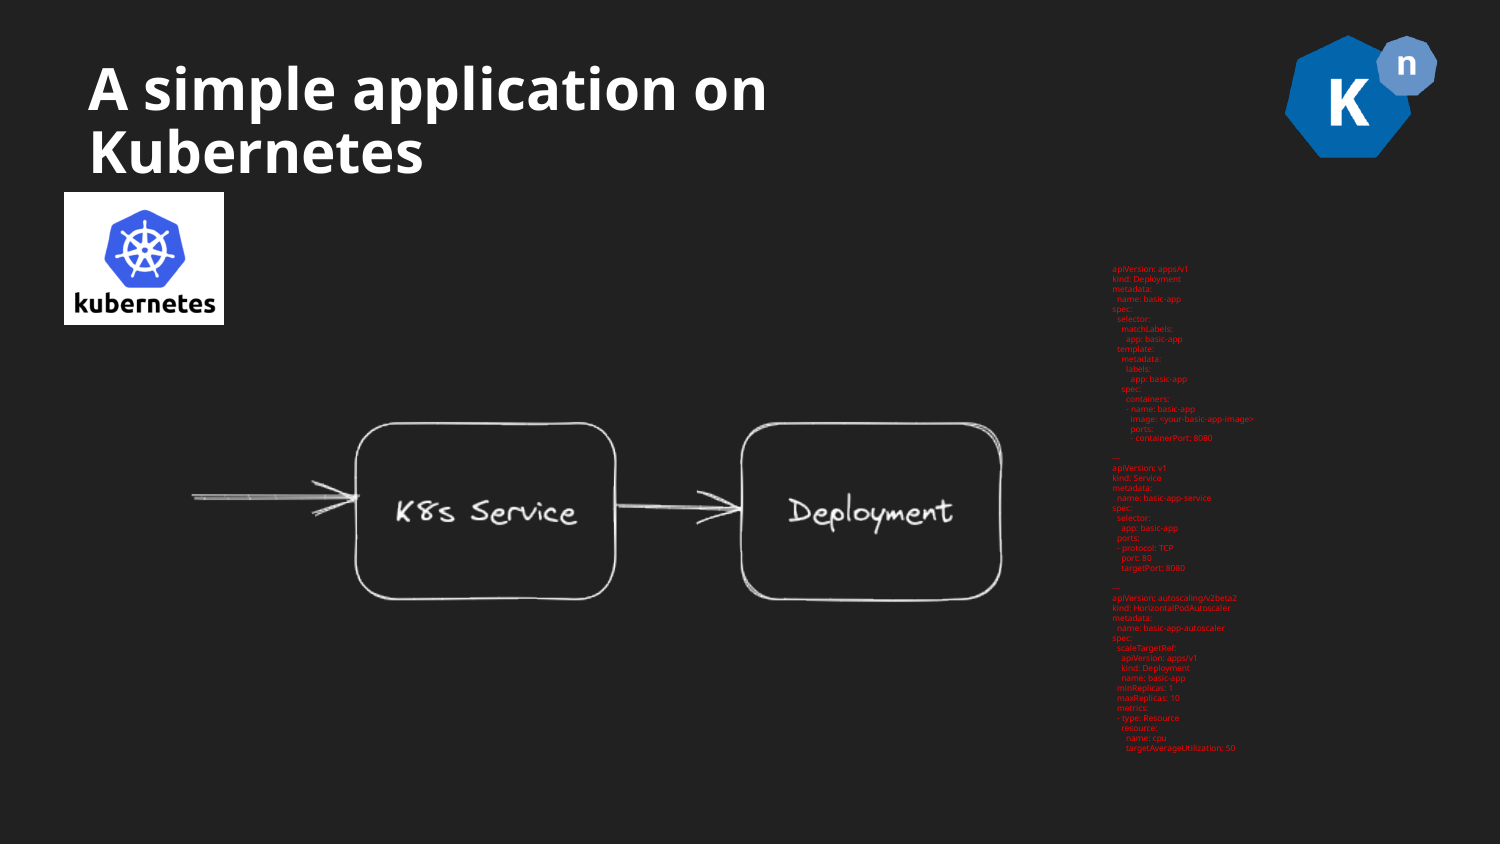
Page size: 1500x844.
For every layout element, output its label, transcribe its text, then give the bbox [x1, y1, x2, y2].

picture [64, 192, 224, 325]
picture [176, 408, 1016, 615]
text_box A simple application on Kubernetes [73, 45, 1133, 201]
picture [1274, 7, 1445, 177]
text_box apiVersion: apps/v1 kind: Deployment metadata: name: basic-app spec: selector: matchLabels: app: basic-app template: metadata: labels: app: basic-app spec: containers: - name: basic-app image: <your-basic-app-image> ports: - containerPort: 8080 --- apiVersion: v1 kind: Service metadata: name: basic-app-service spec: selector: app: basic-app ports: - protocol: TCP port: 80 targetPort: 8080 --- apiVersion: autoscaling/v2beta2 kind: HorizontalPodAutoscaler metadata: name: basic-app-autoscaler spec: scaleTargetRef: apiVersion: apps/v1 kind: Deployment name: basic-app minReplicas: 1 maxReplicas: 10 metrics: - type: Resource resource: name: cpu targetAverageUtilization: 50 [1097, 248, 1462, 786]
